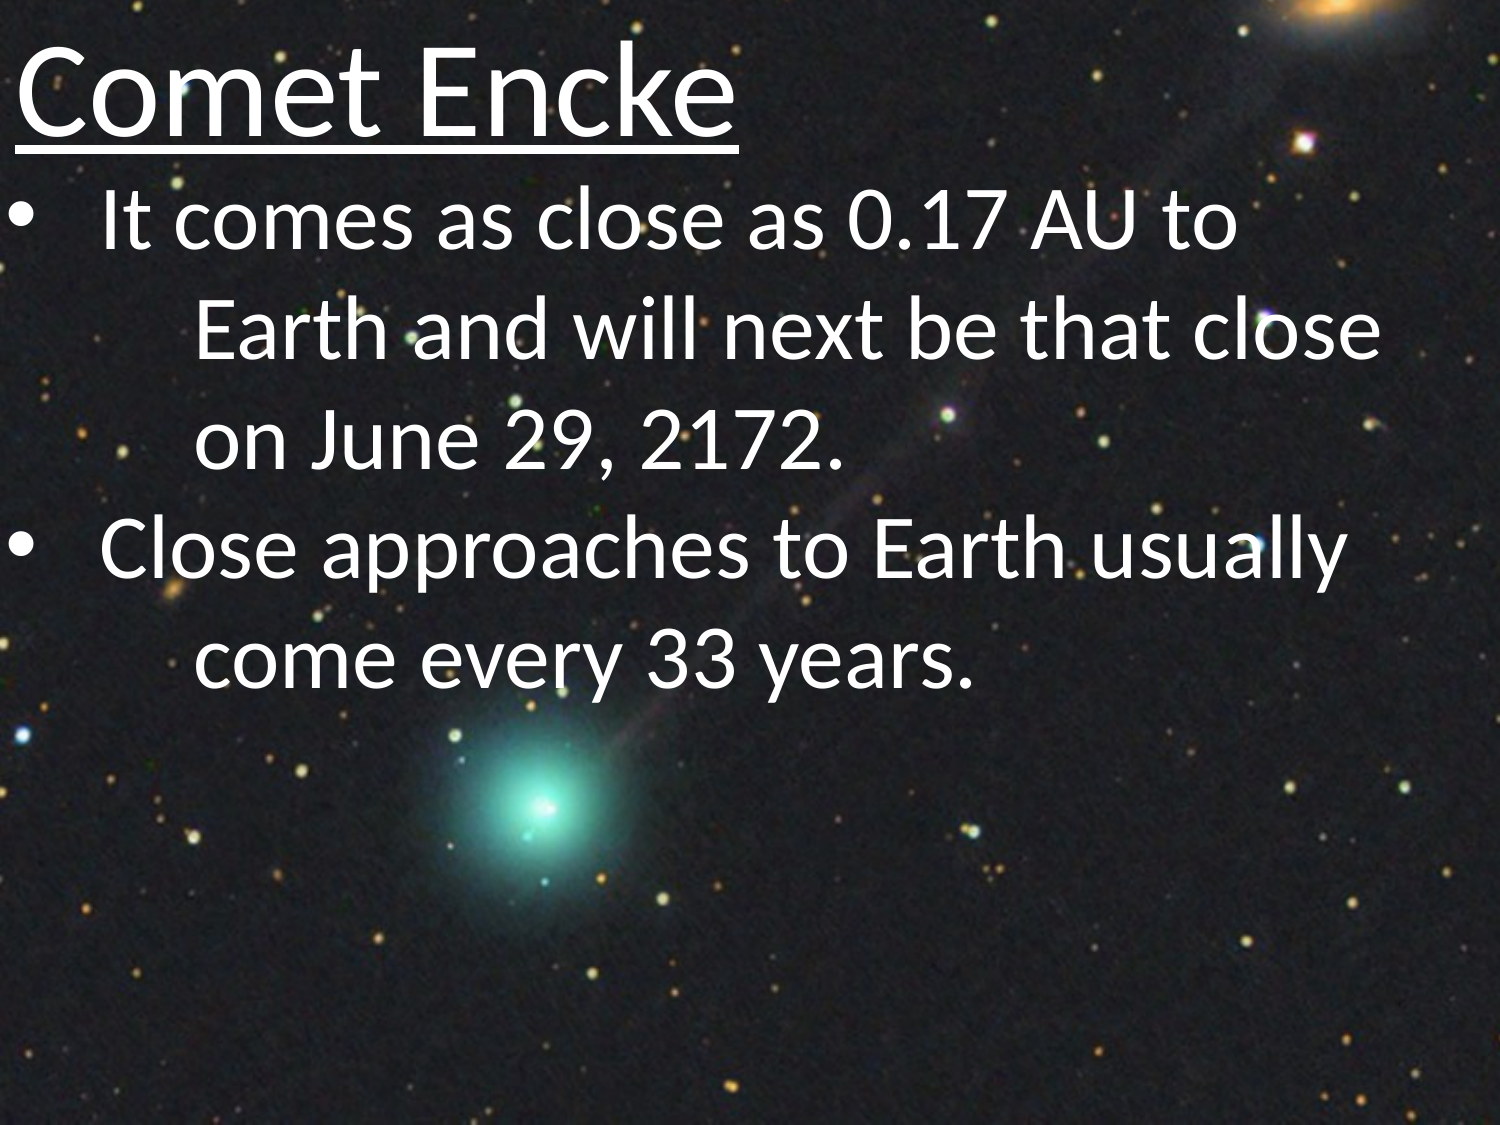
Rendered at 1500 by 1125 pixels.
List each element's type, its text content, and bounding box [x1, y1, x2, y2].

text_box Comet Encke [0, 0, 938, 149]
picture [0, 0, 1500, 1125]
text_box It comes as close as 0.17 AU to Earth and will next be that close on June 29, 2172. Close approaches to Earth usually come every 33 years. [0, 149, 1444, 721]
